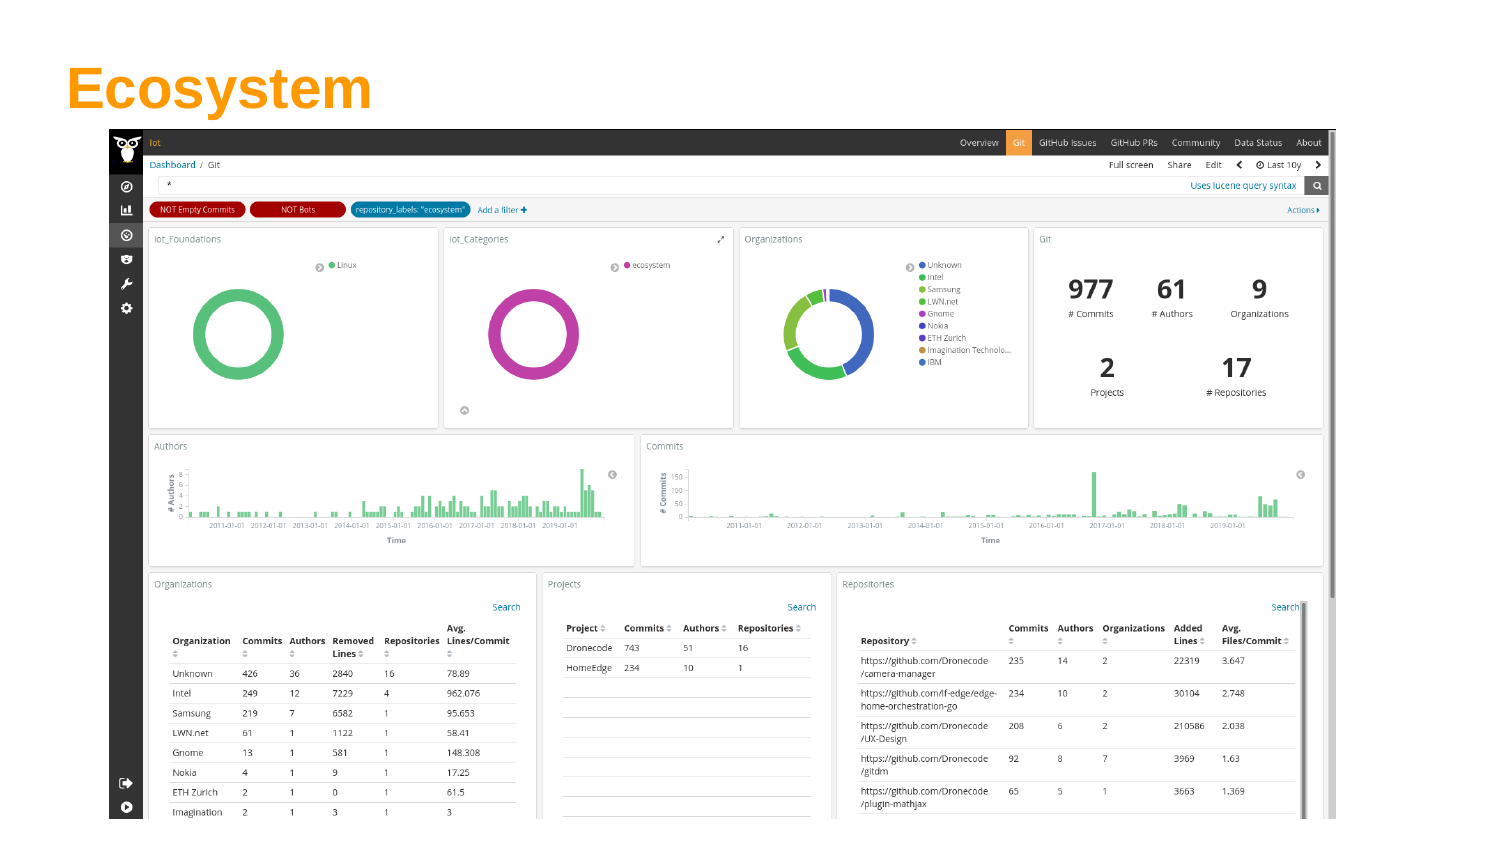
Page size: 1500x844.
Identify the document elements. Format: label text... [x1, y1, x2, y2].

picture [109, 129, 1336, 819]
title Ecosystem [51, 35, 1449, 130]
